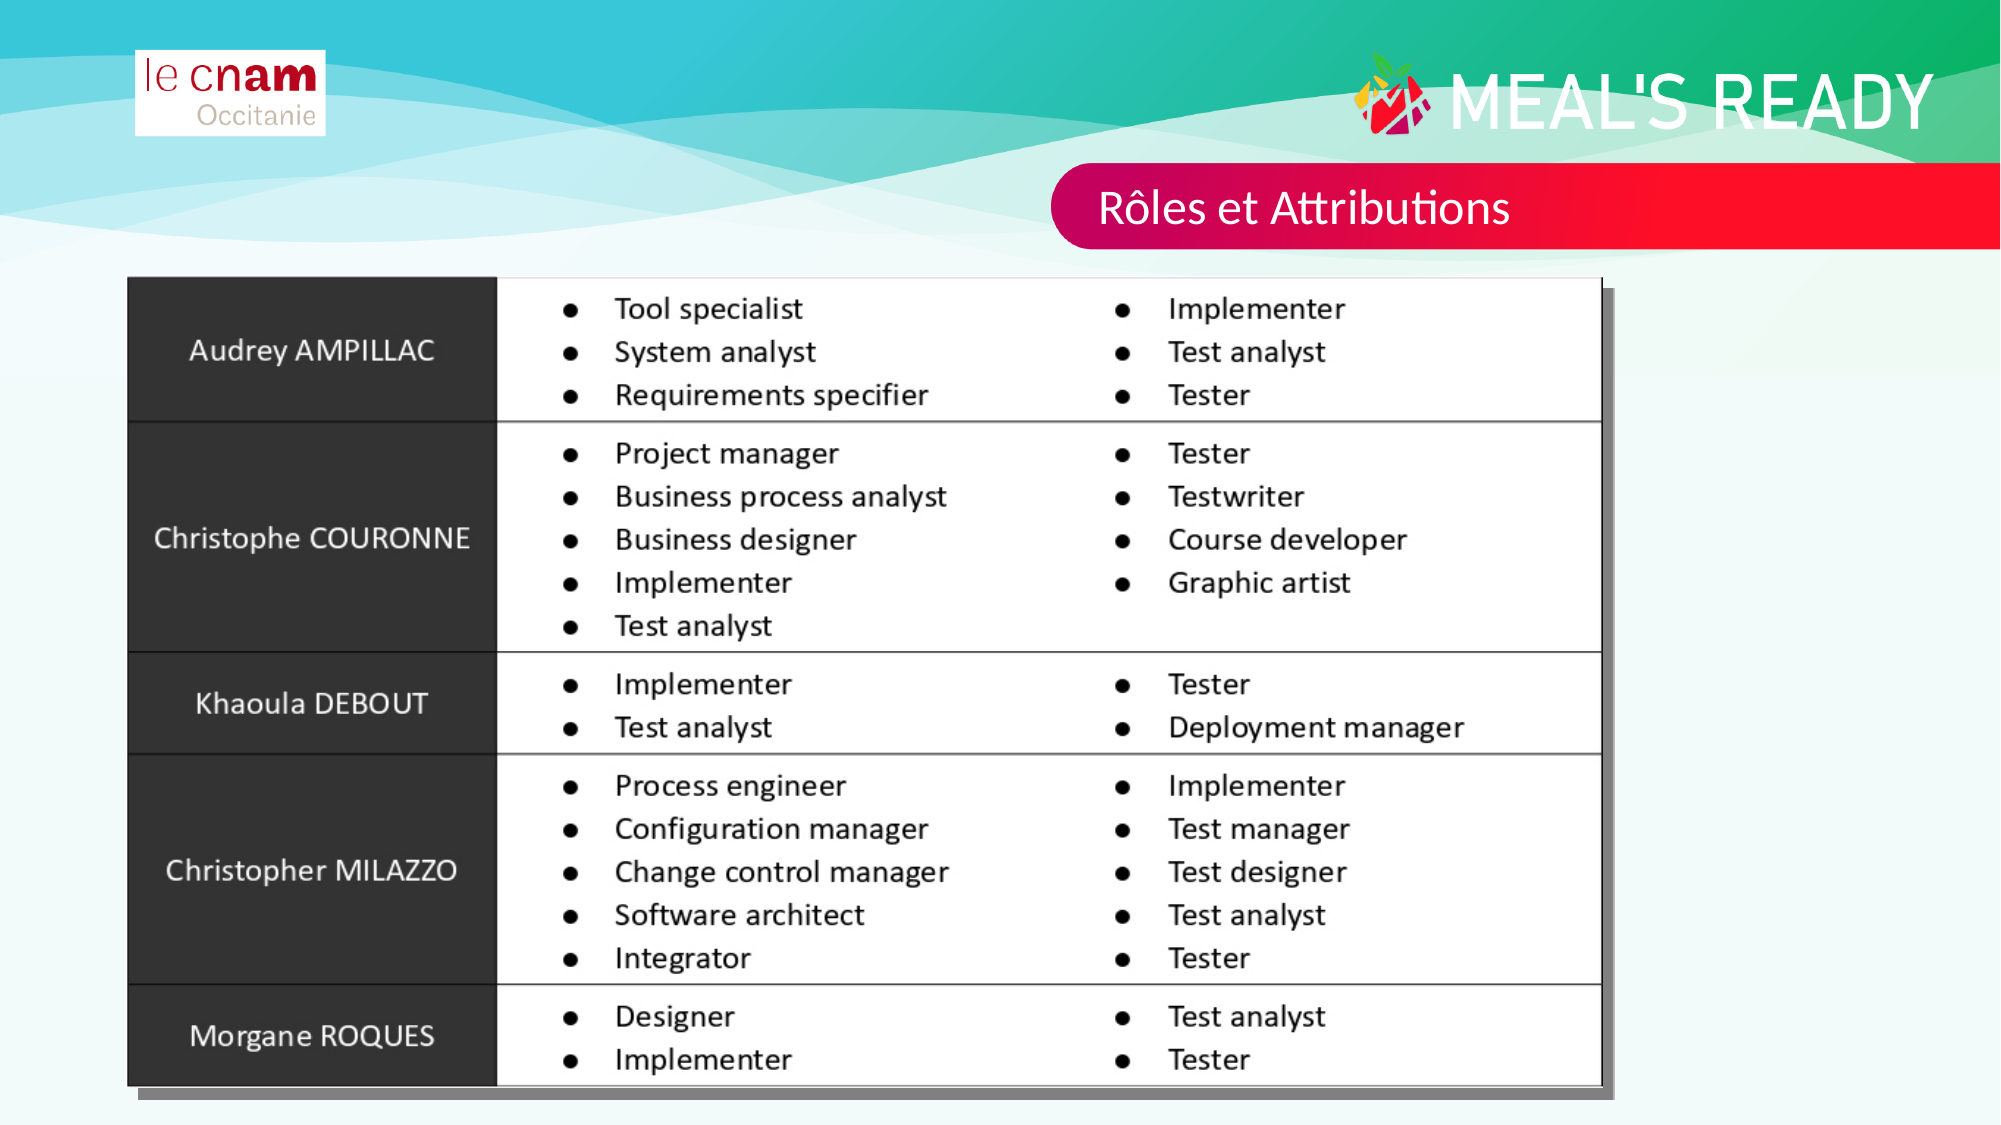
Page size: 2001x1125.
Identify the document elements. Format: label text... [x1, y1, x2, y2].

picture [0, 0, 2000, 1125]
text_box Rôles et Attributions [1083, 173, 2000, 244]
text_box [108, 232, 1597, 1052]
